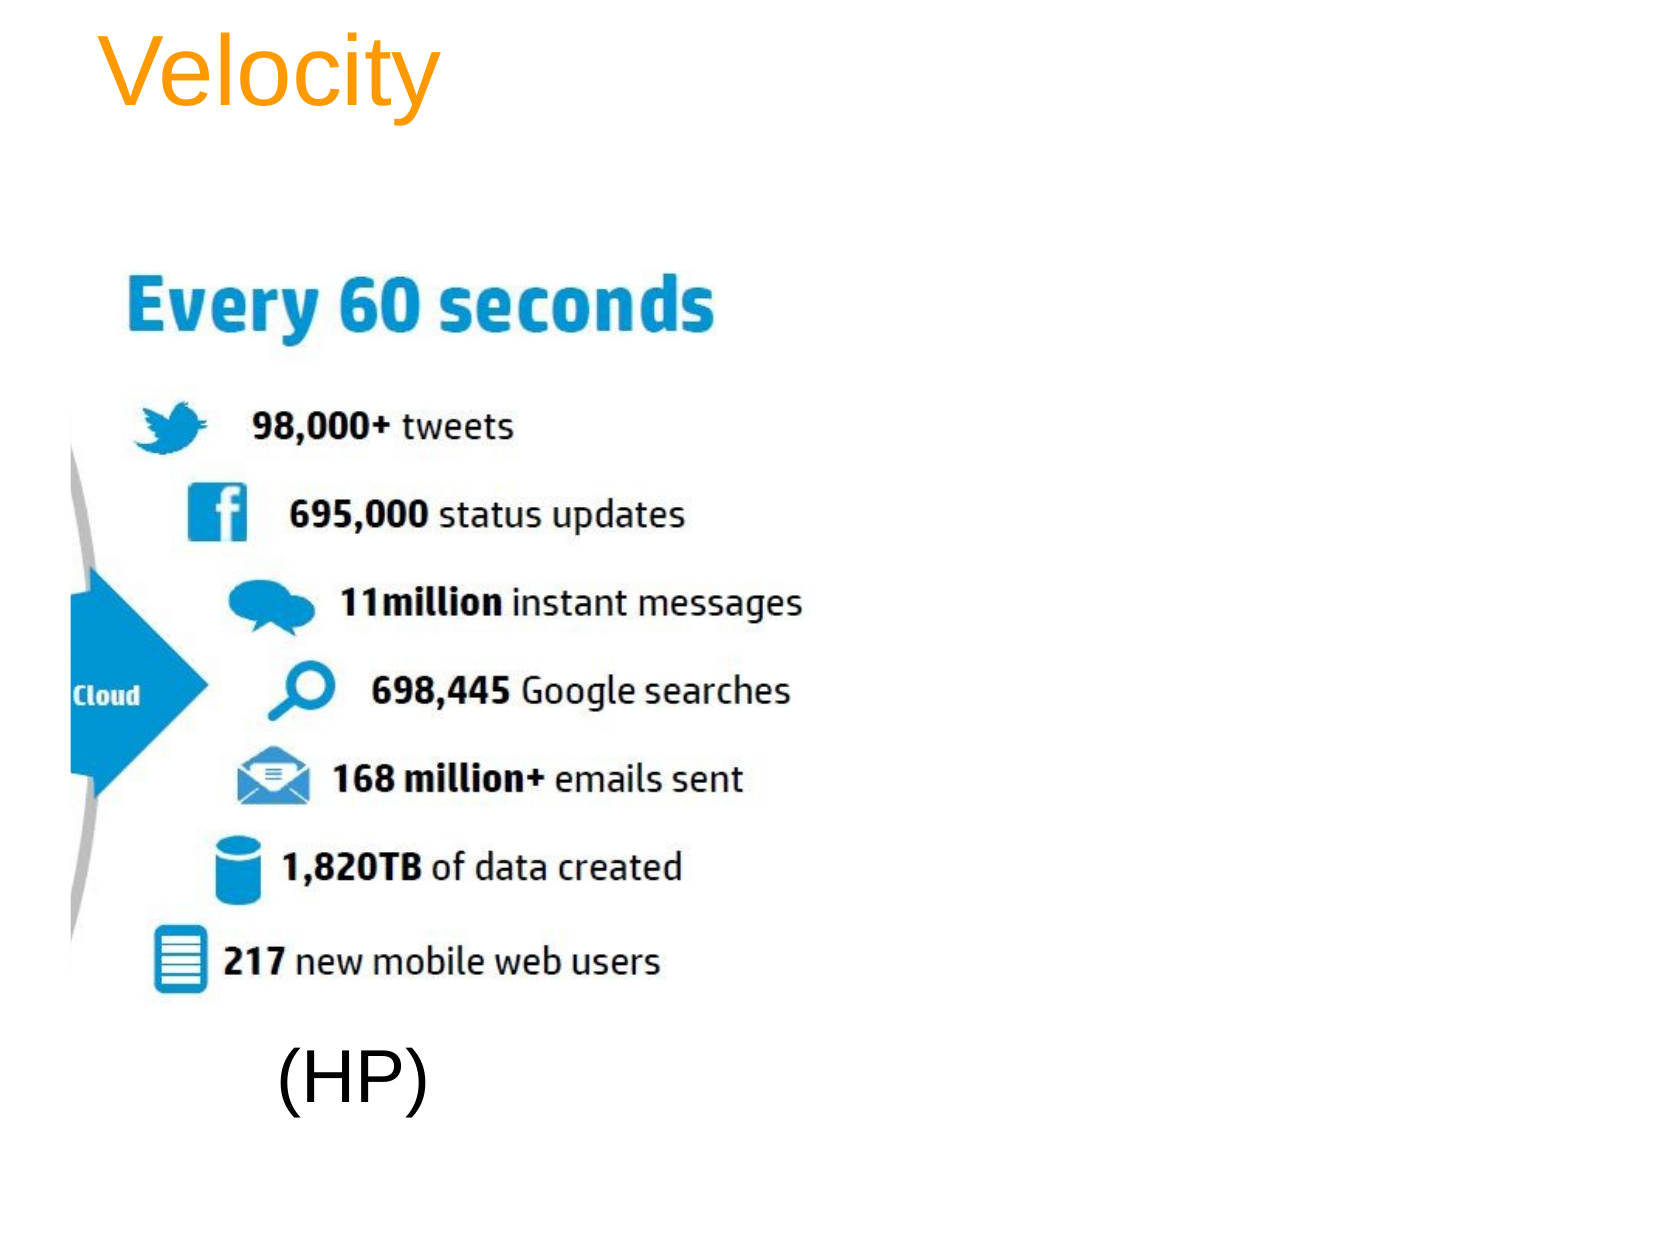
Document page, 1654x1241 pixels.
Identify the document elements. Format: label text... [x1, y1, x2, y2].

picture [73, 684, 141, 707]
text_box (HP) [135, 1035, 586, 1134]
picture [70, 270, 811, 1046]
list Velocity [26, 15, 466, 150]
